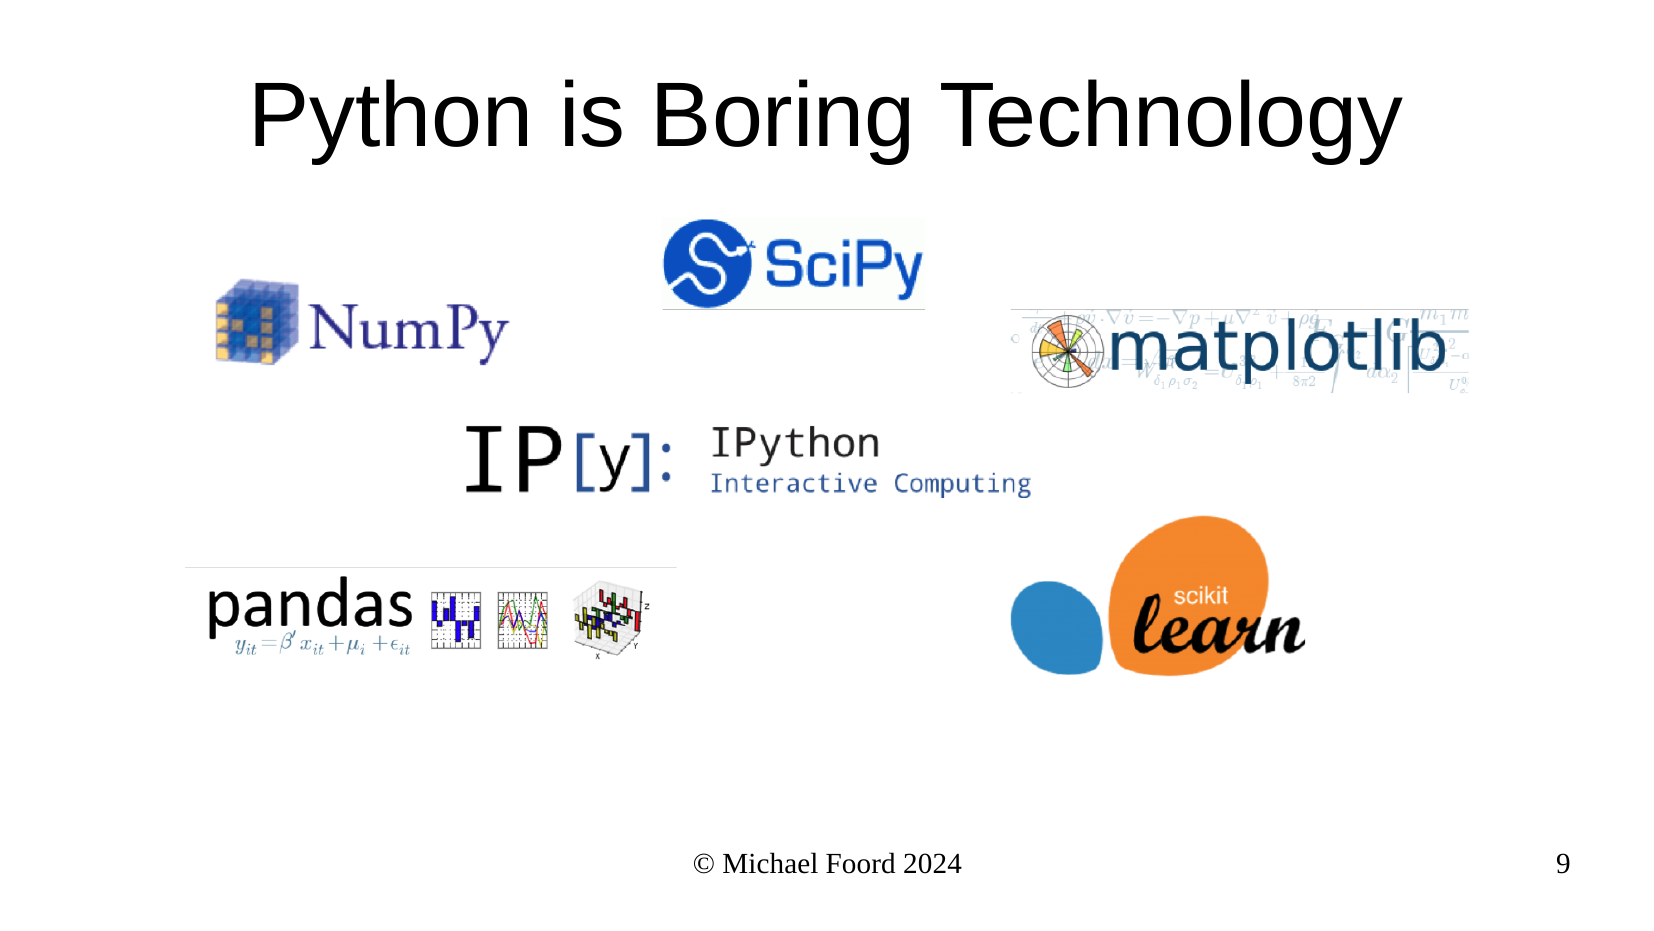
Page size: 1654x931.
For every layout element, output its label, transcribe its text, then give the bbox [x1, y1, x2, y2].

title Python is Boring Technology [82, 37, 1571, 193]
picture [184, 217, 1469, 758]
